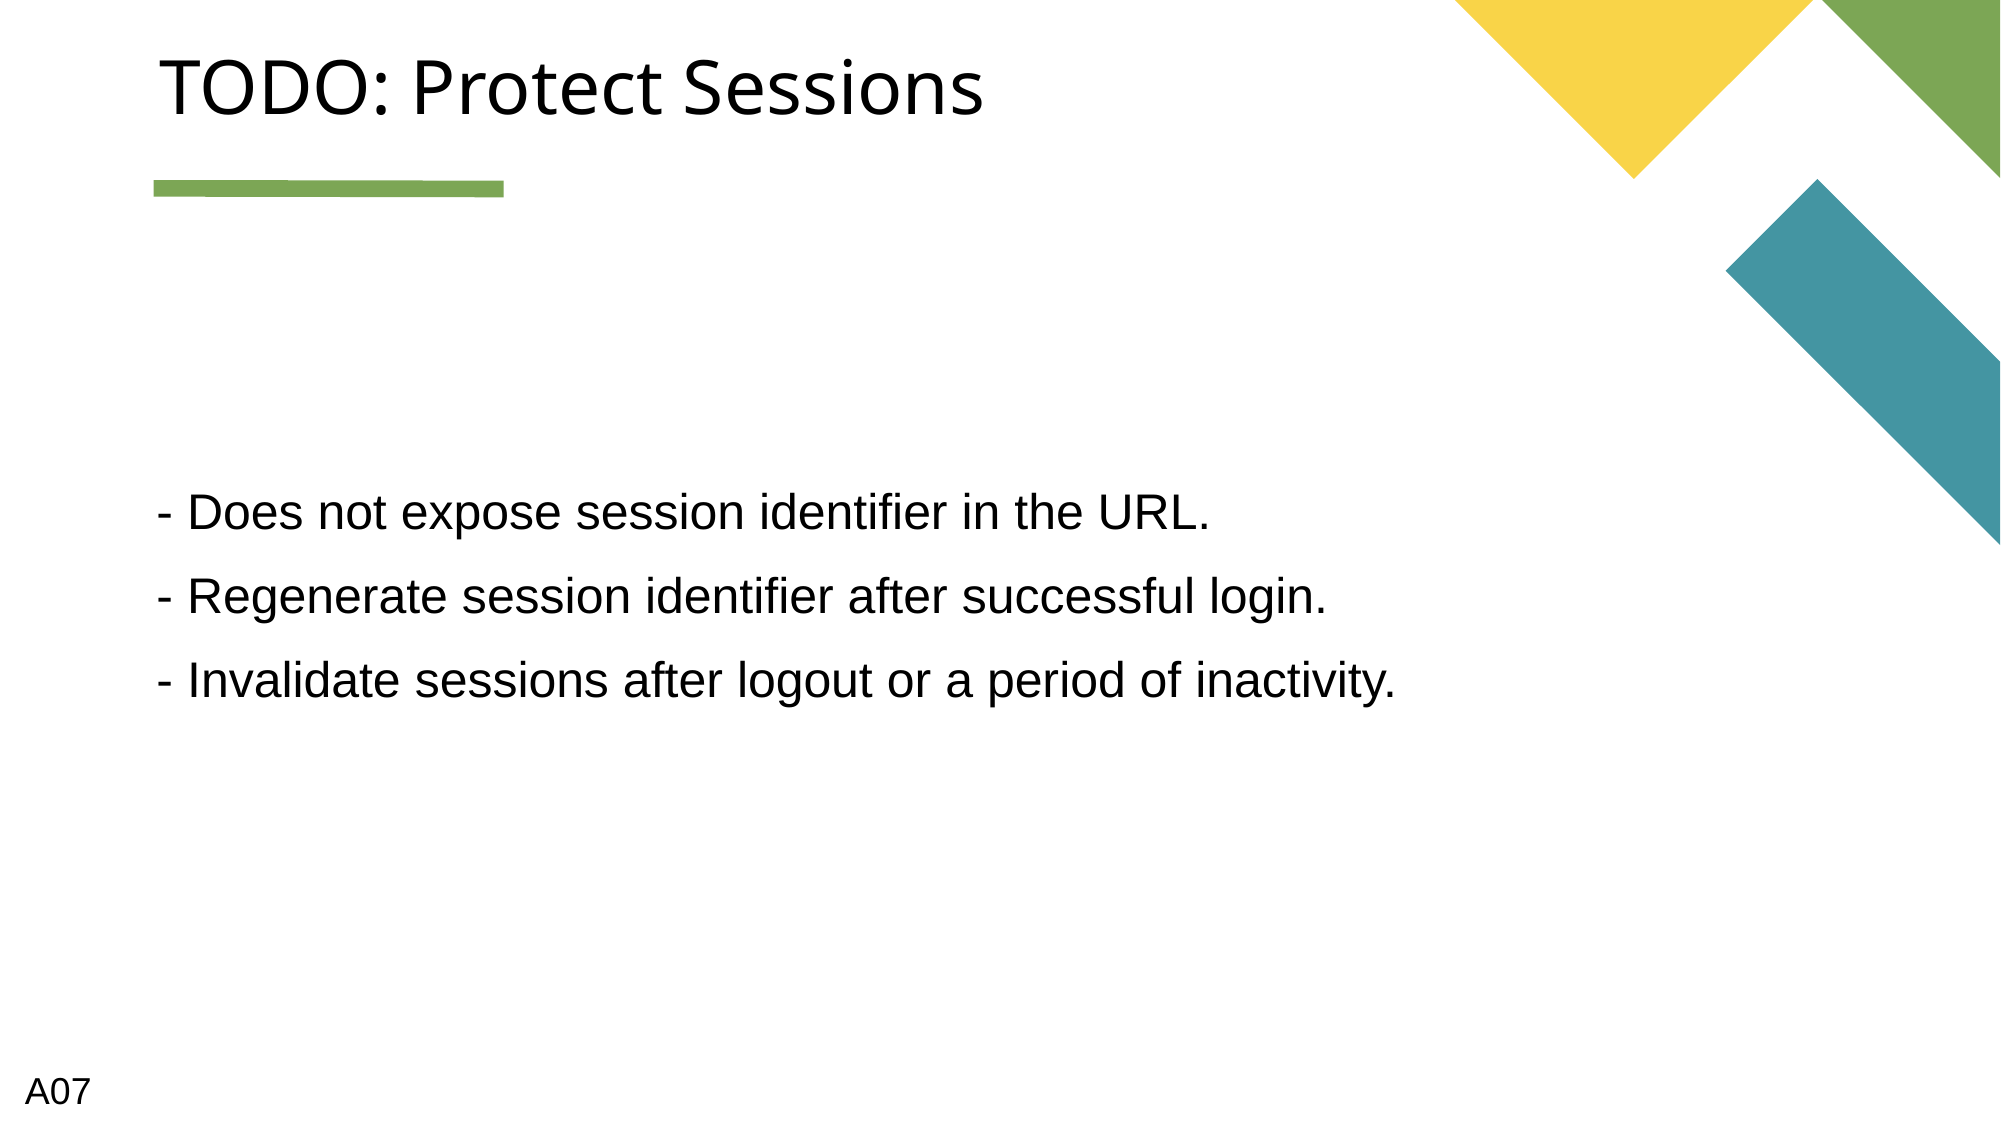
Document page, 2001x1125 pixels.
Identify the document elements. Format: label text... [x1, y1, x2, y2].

text_box A07 [10, 1062, 107, 1120]
text_box - Does not expose session identifier in the URL. - Regenerate session identifier after successful login. - Invalidate sessions after logout or a period of inactivity. [141, 449, 1839, 721]
title TODO: Protect Sessions [153, 0, 1619, 173]
